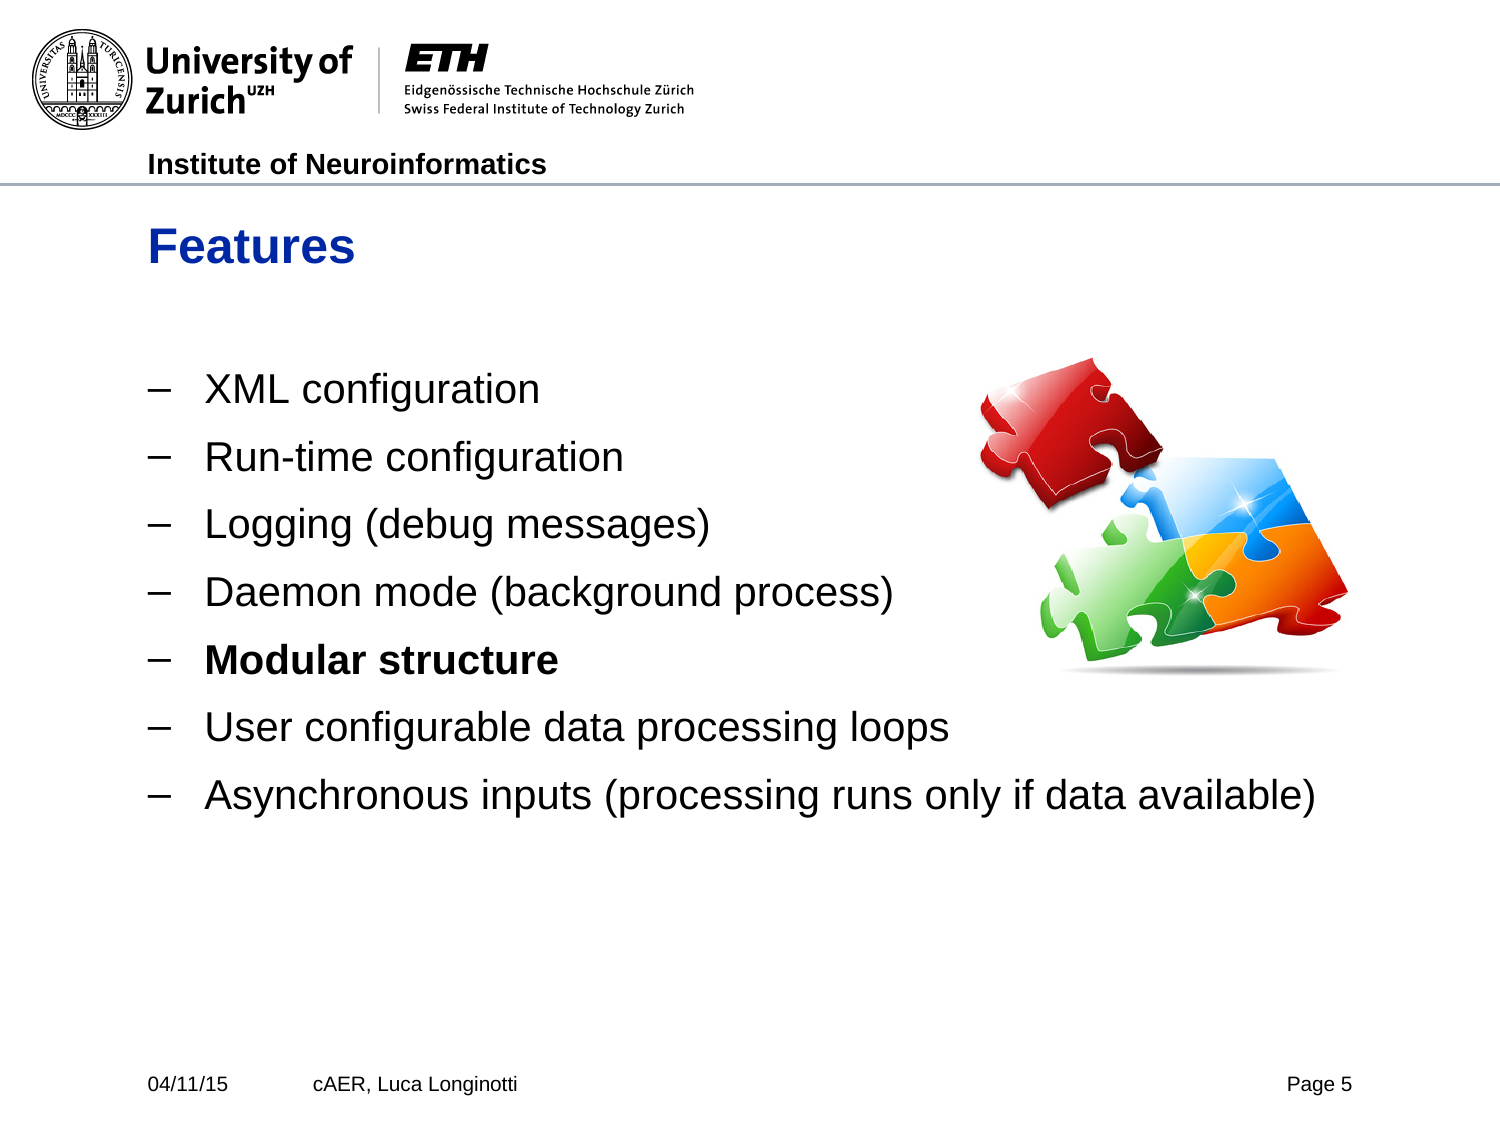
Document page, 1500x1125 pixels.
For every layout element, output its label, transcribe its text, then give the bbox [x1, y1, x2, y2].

picture [974, 354, 1359, 680]
title Features [147, 208, 1353, 335]
picture [26, 23, 704, 136]
list XML configuration Run-time configuration Logging (debug messages) Daemon mode (background process) Modular structure User configurable data processing loops Asynchronous inputs (processing runs only if data available) [147, 361, 1353, 1015]
